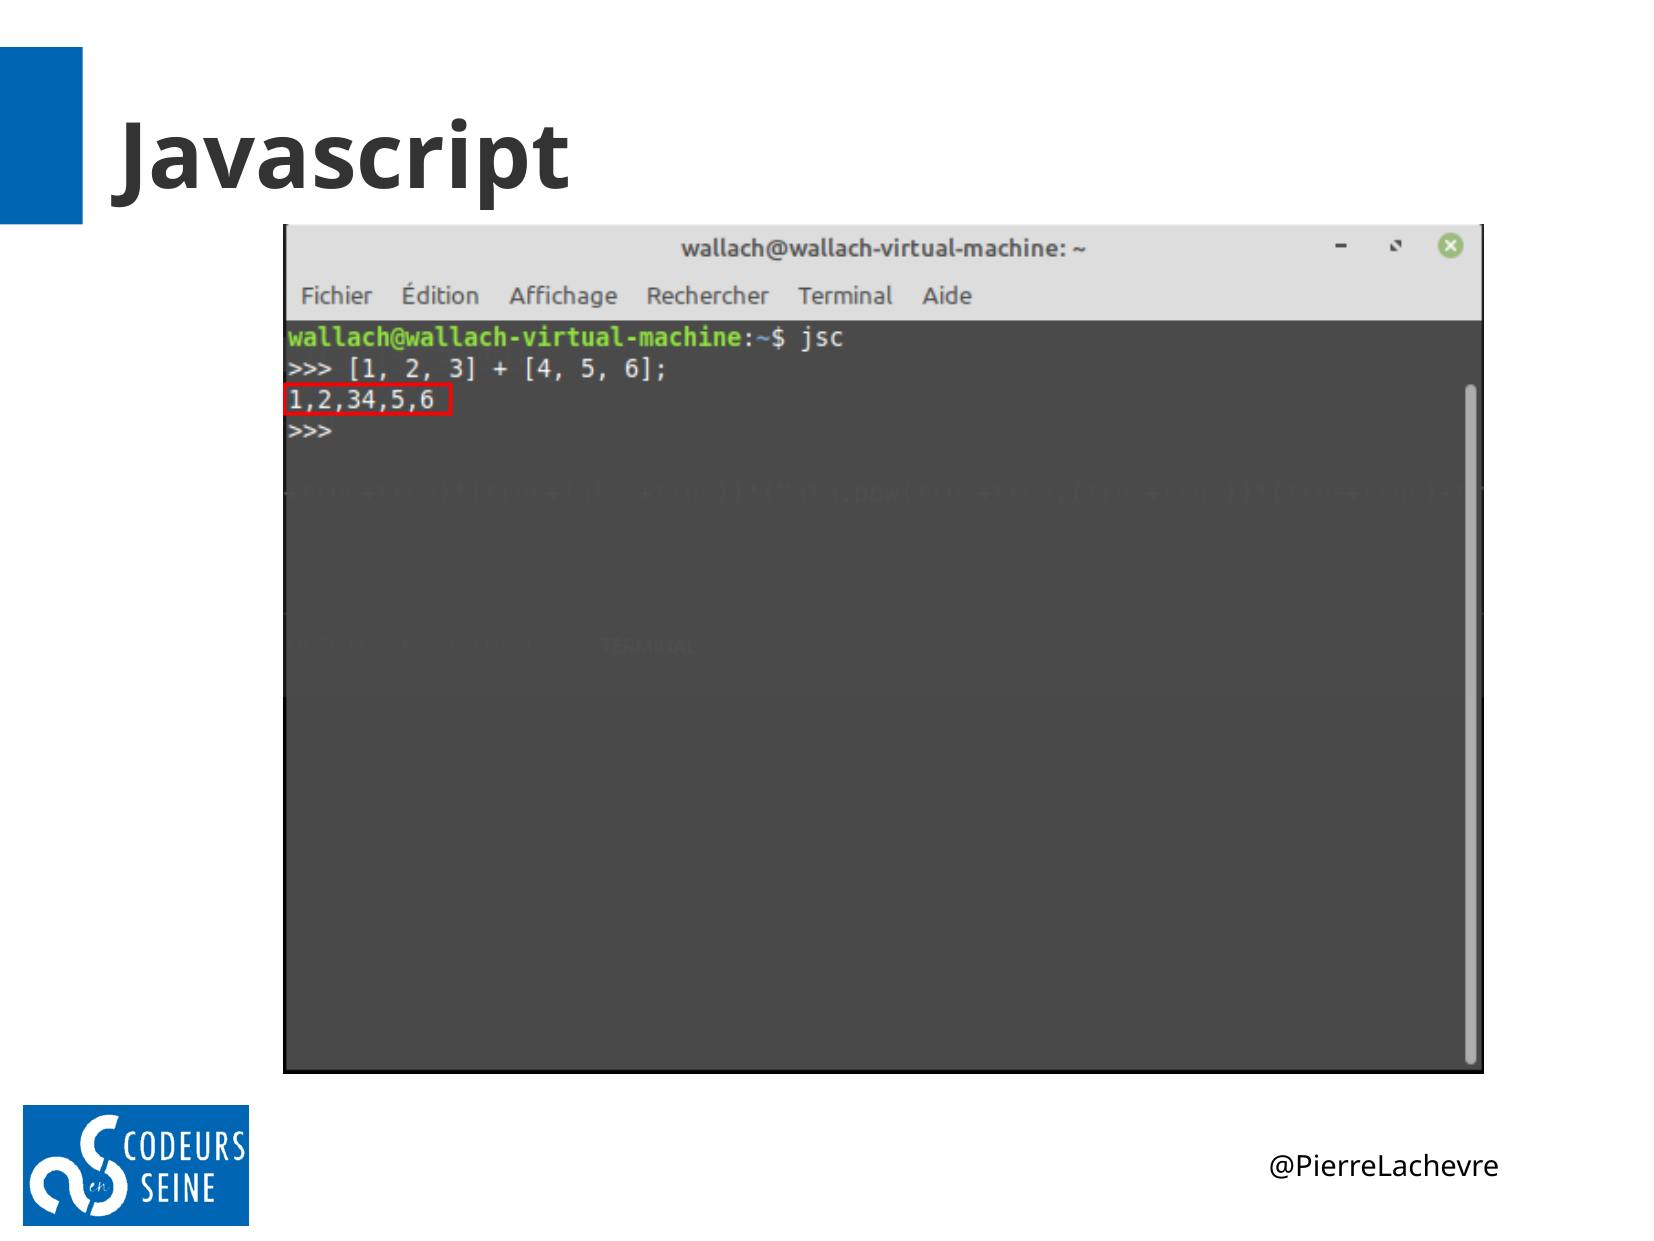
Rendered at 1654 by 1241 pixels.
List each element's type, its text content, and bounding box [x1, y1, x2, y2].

title Javascript [118, 49, 1571, 257]
picture [23, 1105, 249, 1226]
picture [283, 224, 1484, 1074]
